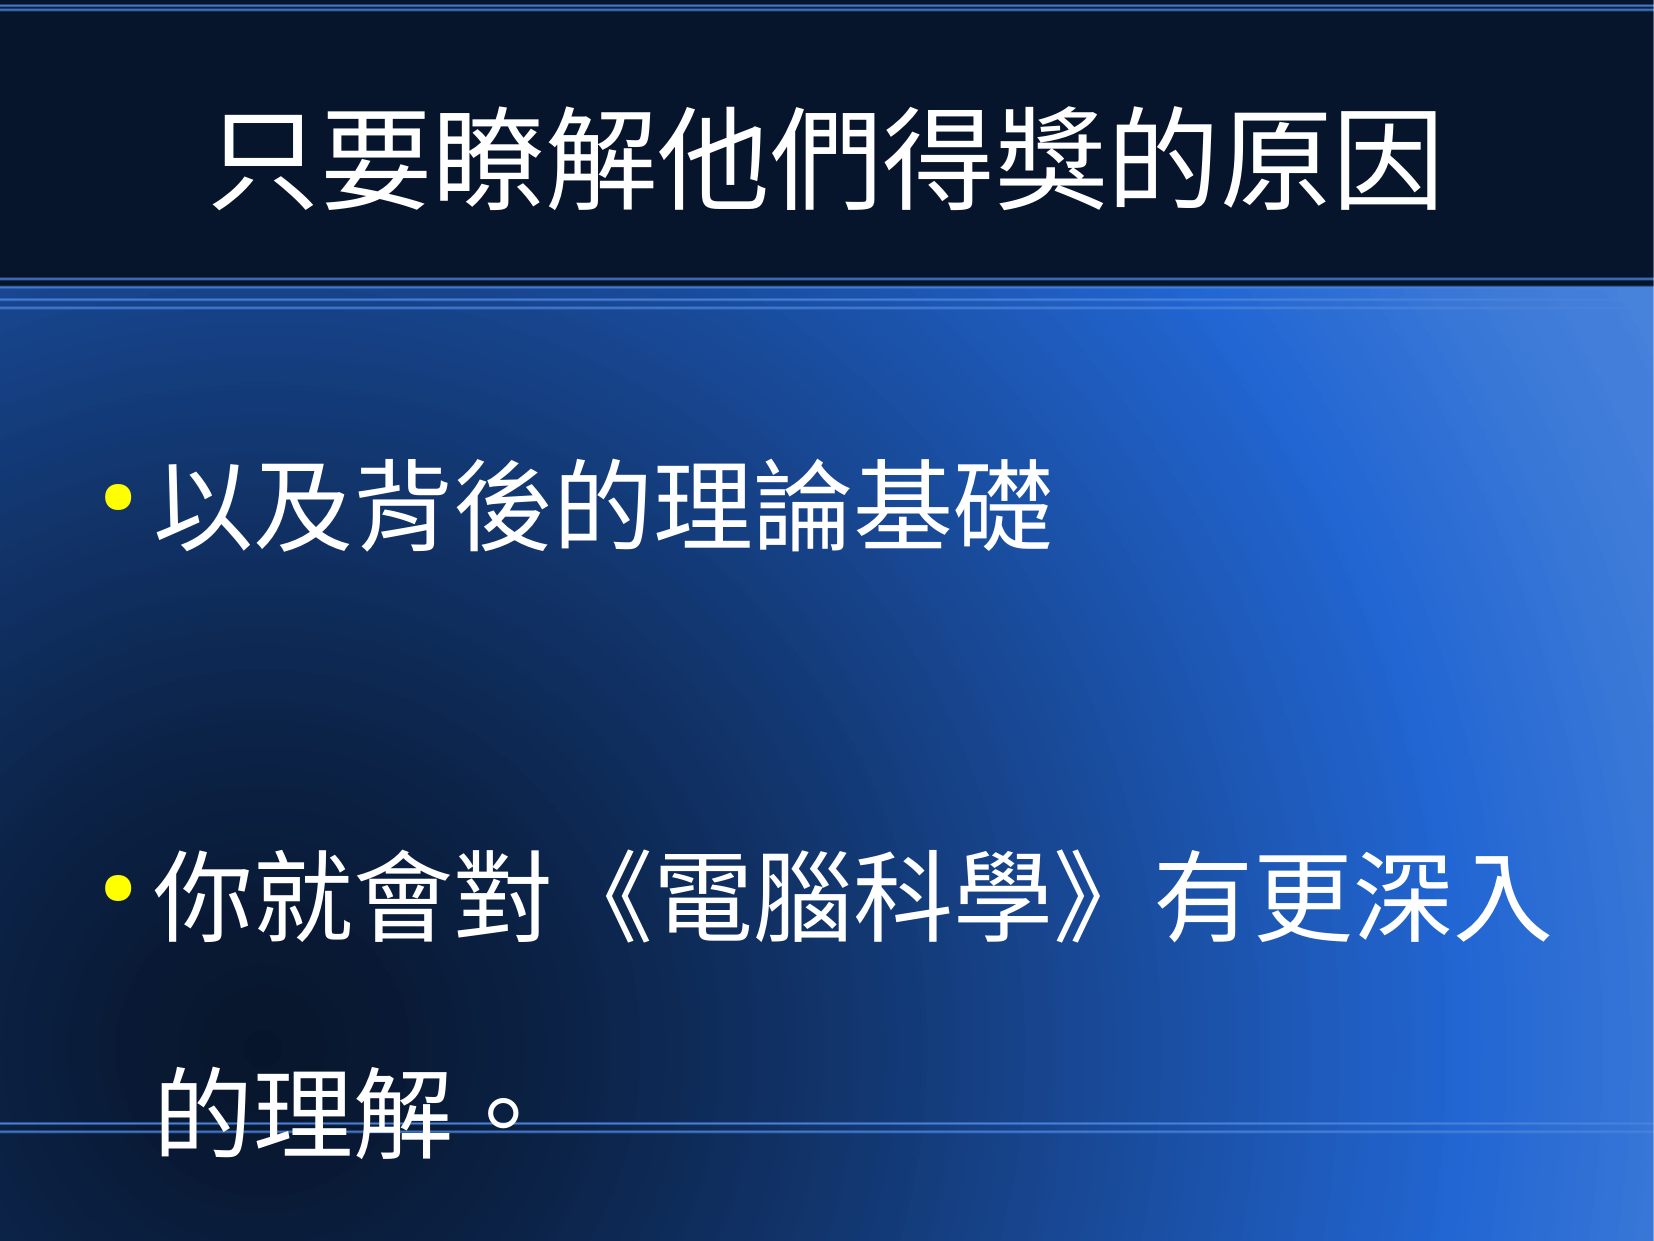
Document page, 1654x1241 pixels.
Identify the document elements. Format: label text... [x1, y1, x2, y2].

list 以及背後的理論基礎 你就會對《電腦科學》有更深入的理解。 [82, 355, 1571, 1241]
picture [0, 0, 1654, 1241]
title 只要瞭解他們得獎的原因 [82, 49, 1571, 257]
